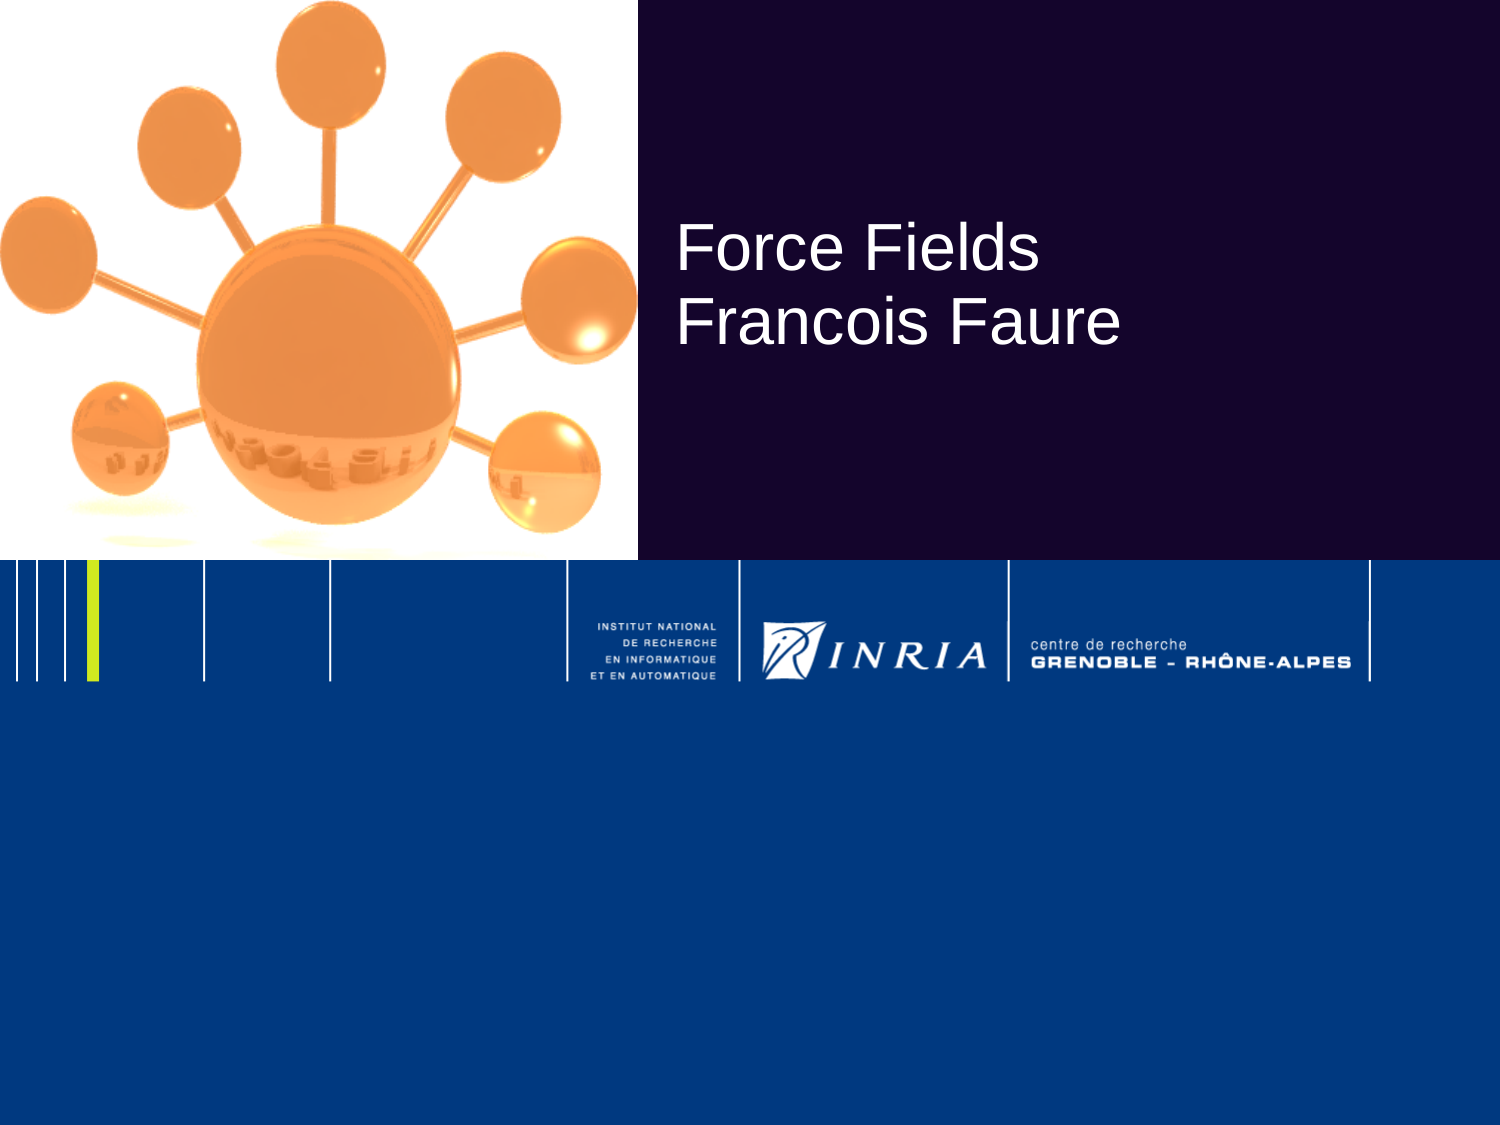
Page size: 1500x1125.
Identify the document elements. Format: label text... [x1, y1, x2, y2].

picture [0, 0, 1500, 1125]
title Force Fields Francois Faure [675, 41, 1426, 528]
